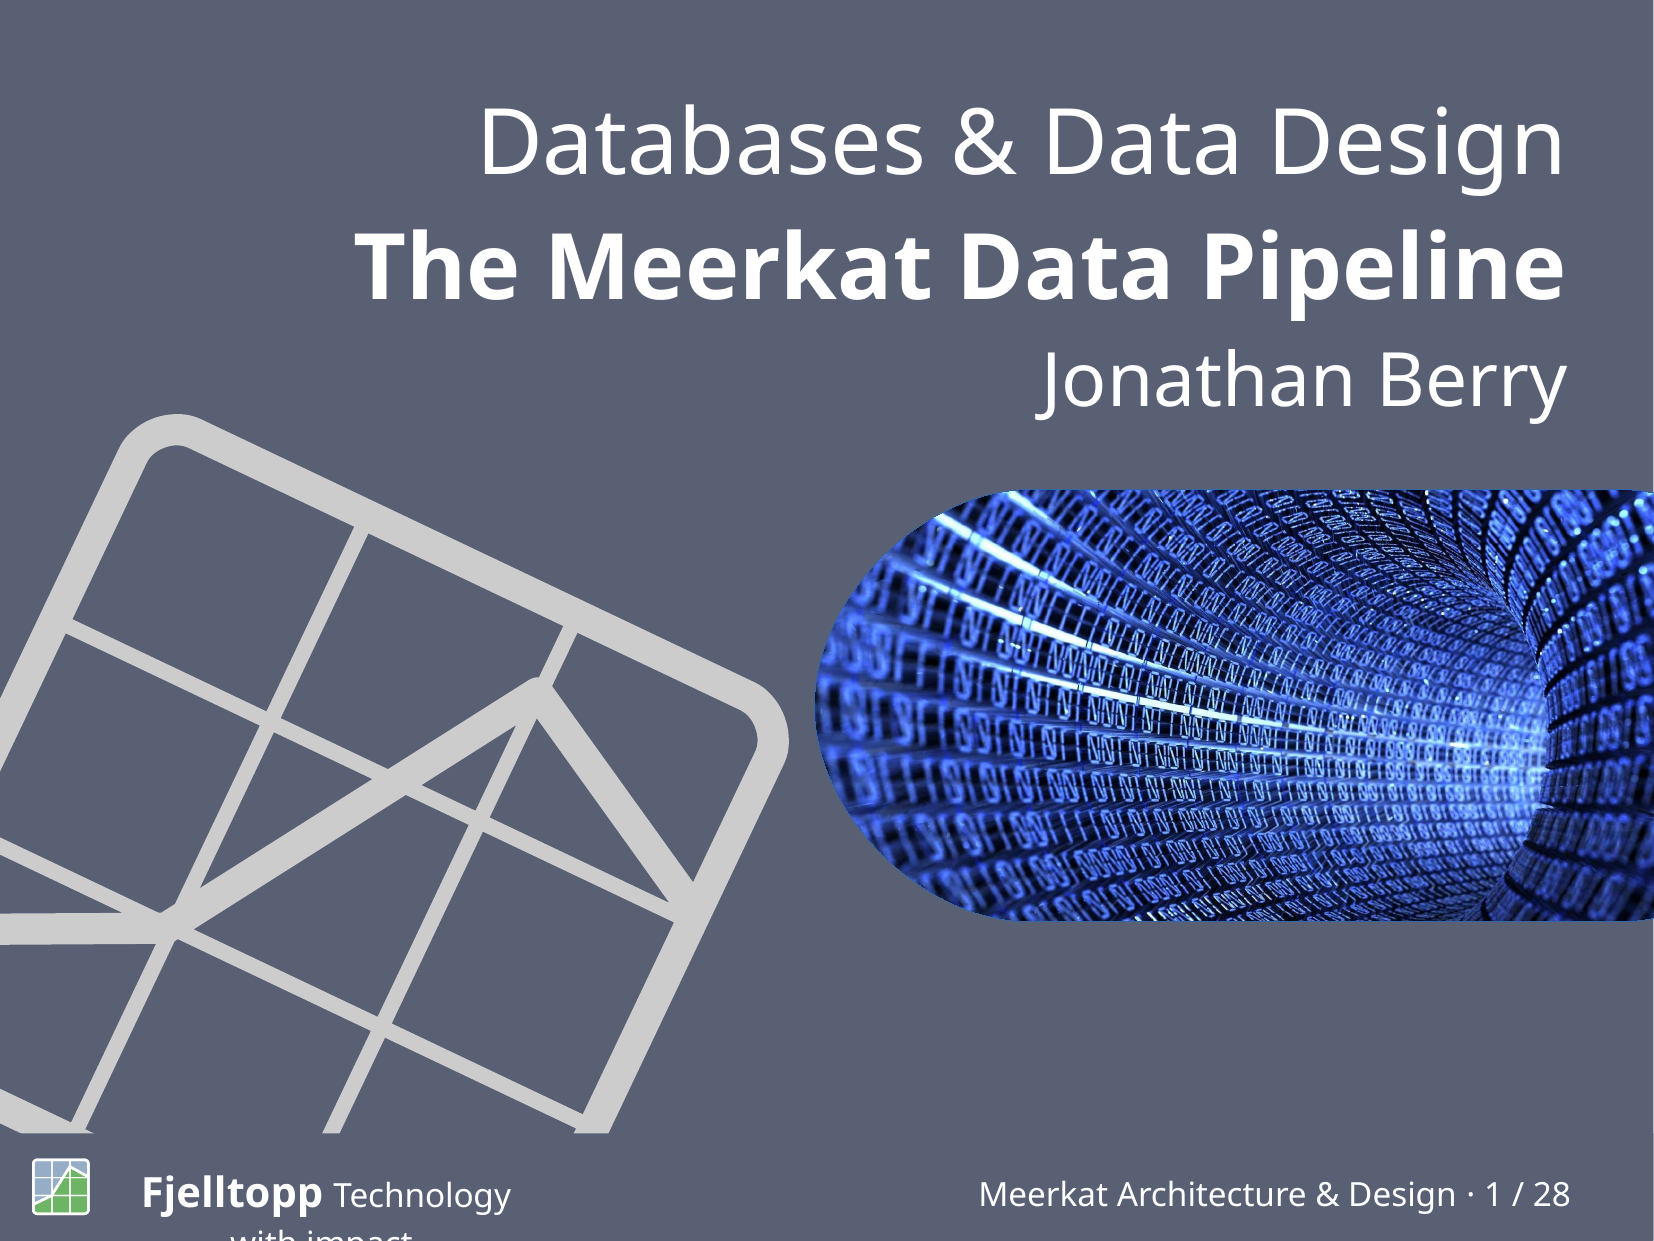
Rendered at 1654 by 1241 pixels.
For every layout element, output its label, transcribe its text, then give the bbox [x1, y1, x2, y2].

text_box [814, 489, 1654, 922]
text_box [0, 414, 1654, 1241]
text_box · <number> / 28 [699, 1171, 1571, 1214]
text_box Fjelltopp Technology with impact. [89, 1155, 563, 1224]
title Databases & Data Design The Meerkat Data Pipeline Jonathan Berry [292, 90, 1568, 415]
